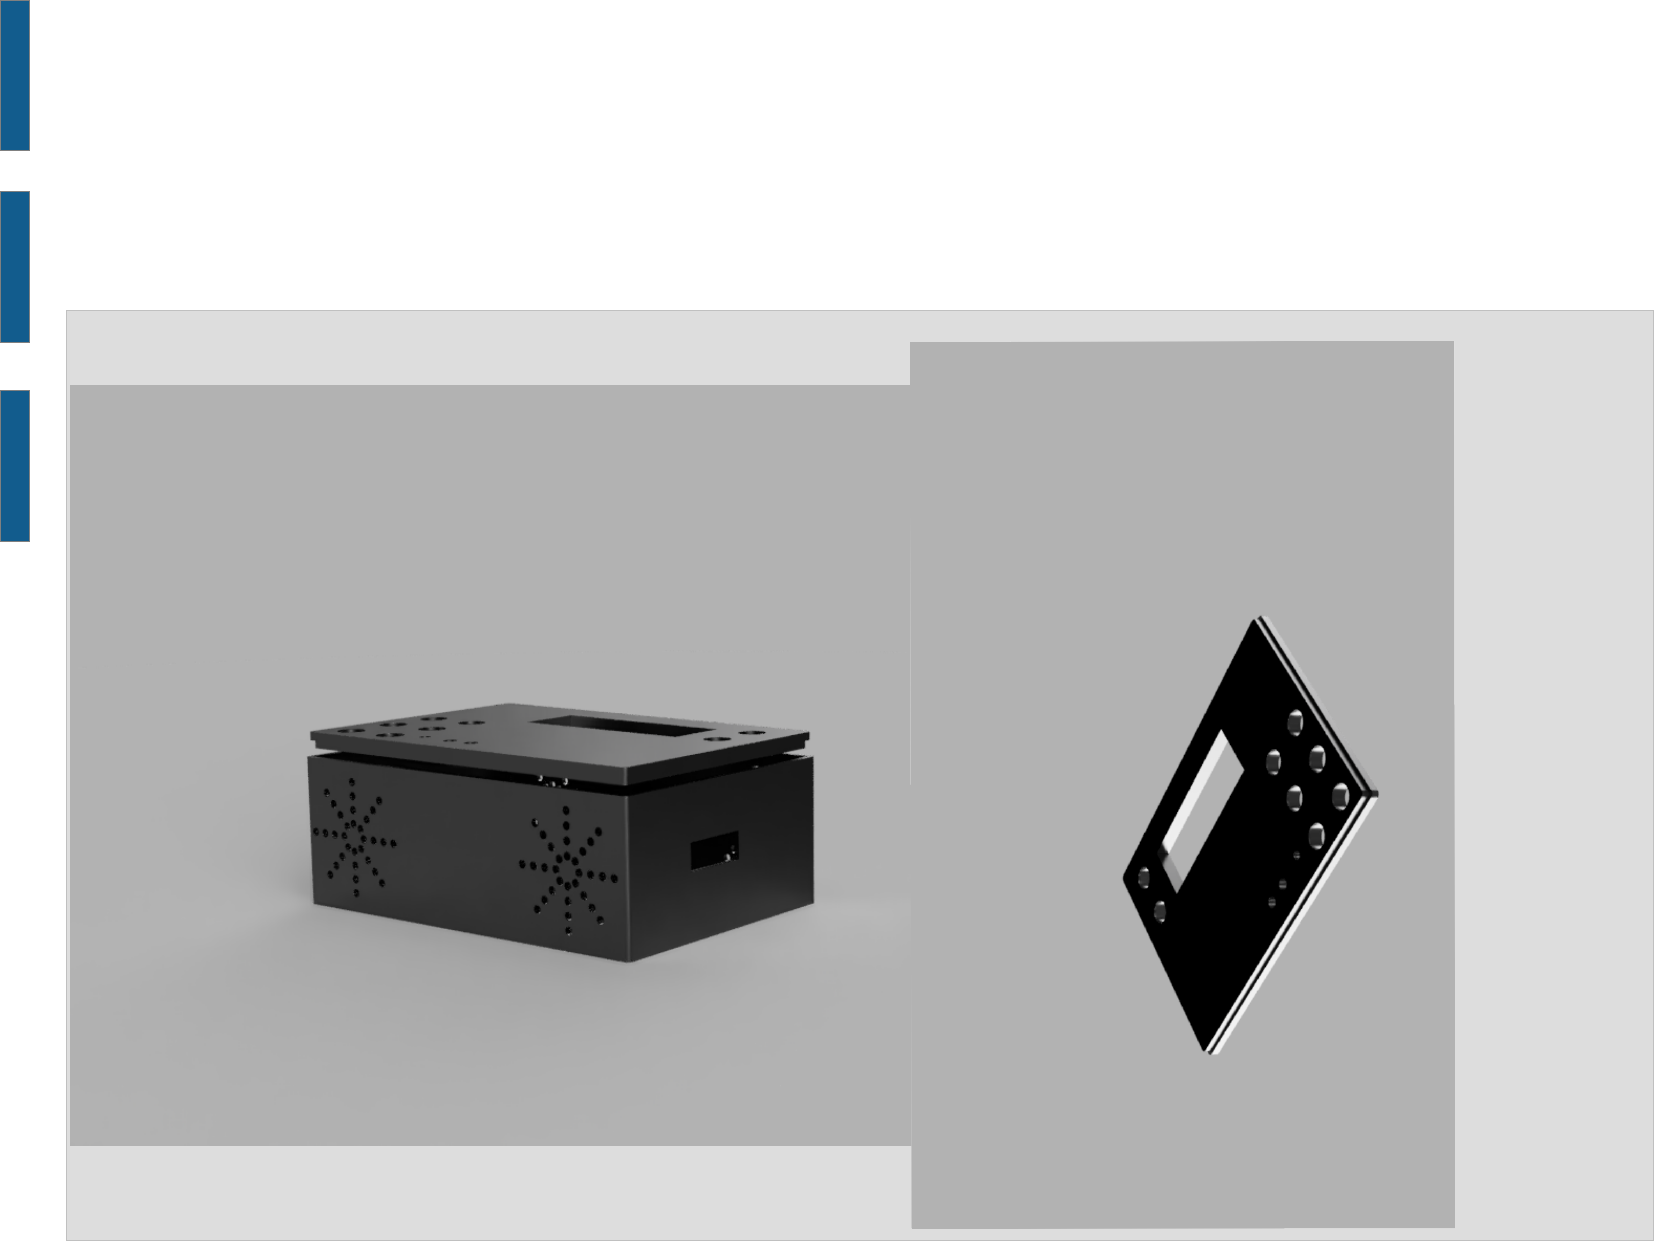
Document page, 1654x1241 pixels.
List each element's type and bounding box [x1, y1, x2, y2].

picture [70, 340, 1455, 1229]
